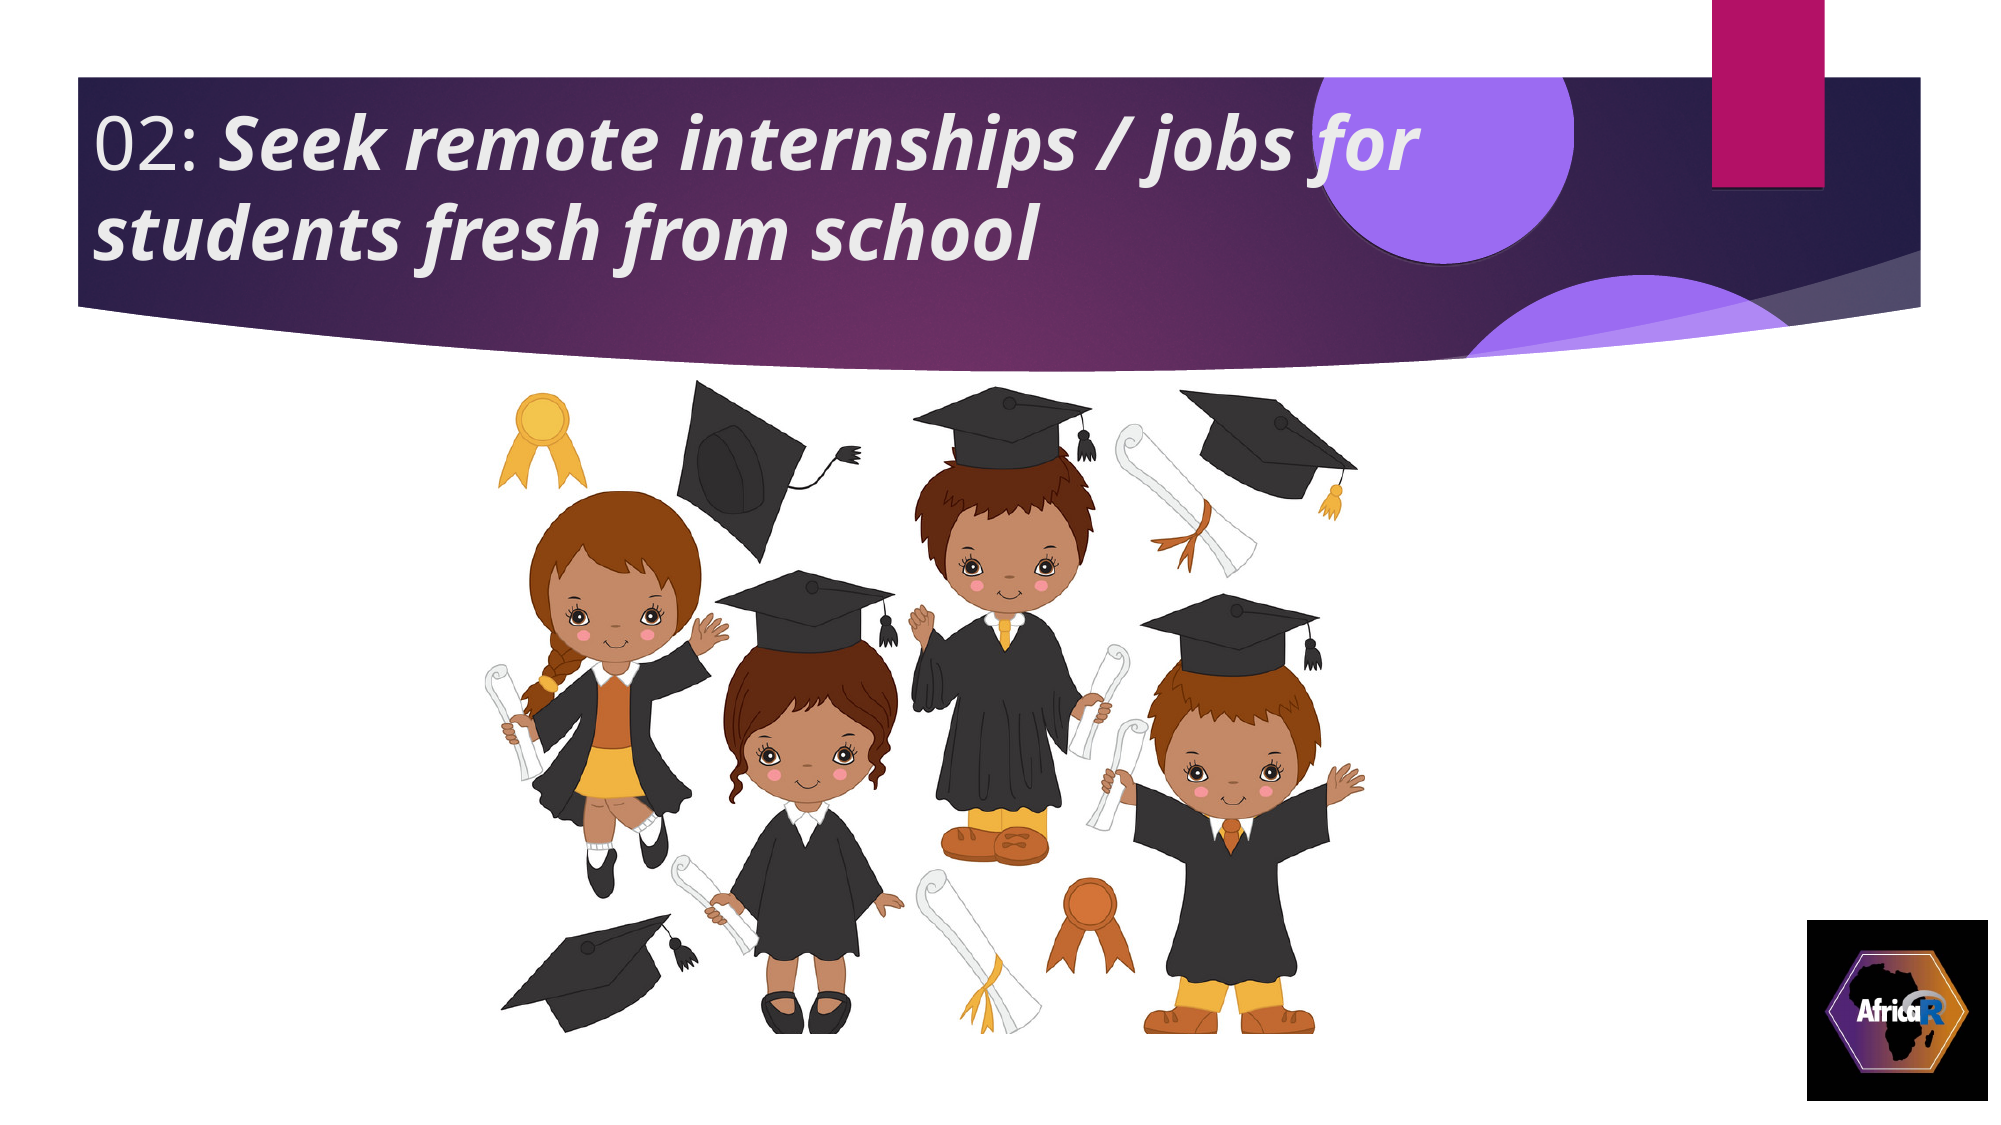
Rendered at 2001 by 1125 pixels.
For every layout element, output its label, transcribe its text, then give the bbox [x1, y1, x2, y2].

picture [79, 78, 1323, 98]
picture [1807, 920, 1988, 1101]
picture [1564, 78, 1920, 300]
text_box 02: Seek remote internships / jobs for students fresh from school [78, 98, 1641, 364]
picture [484, 380, 1365, 1034]
picture [740, 364, 1344, 371]
